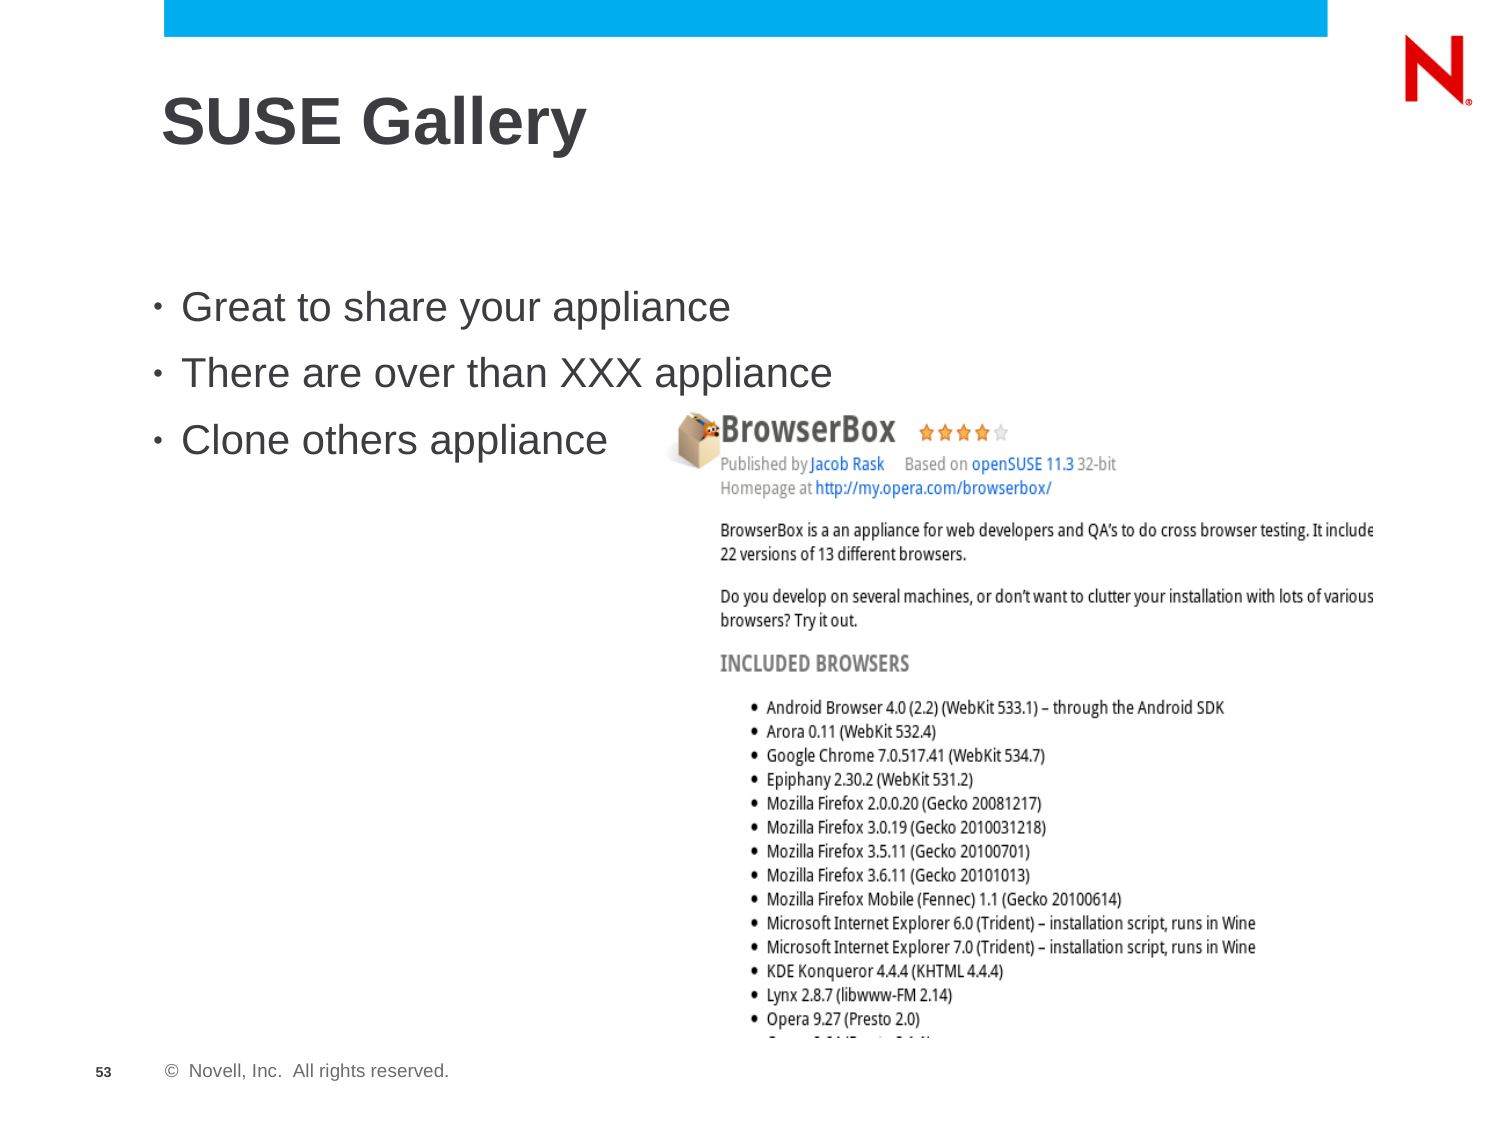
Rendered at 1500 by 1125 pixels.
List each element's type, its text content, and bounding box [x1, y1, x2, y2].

list Great to share your appliance There are over than XXX appliance Clone others appliance [153, 280, 1394, 1012]
title SUSE Gallery [161, 41, 1383, 205]
picture [659, 407, 1373, 1038]
picture [1403, 32, 1473, 107]
